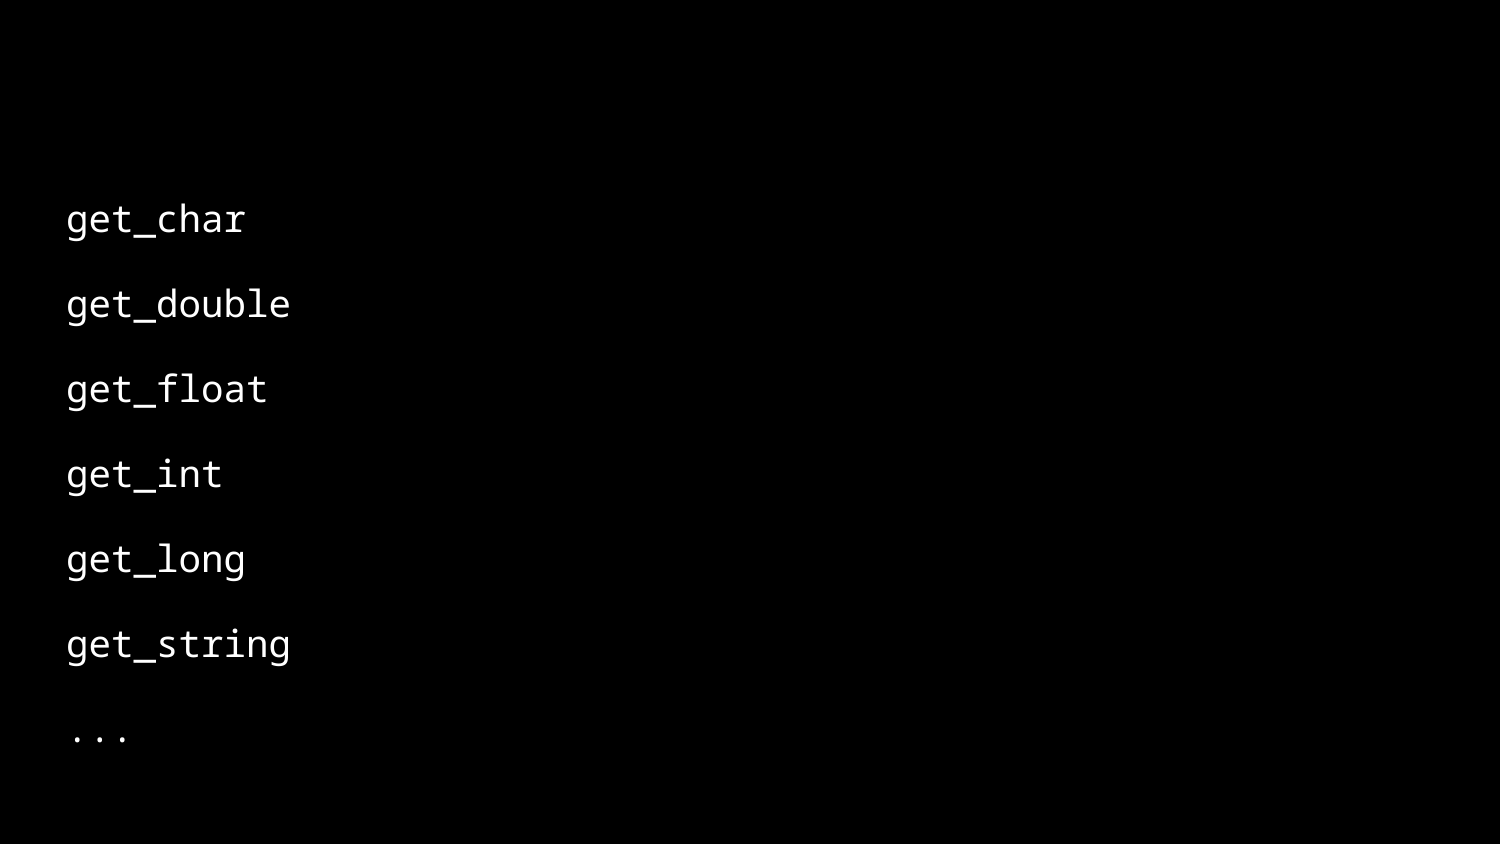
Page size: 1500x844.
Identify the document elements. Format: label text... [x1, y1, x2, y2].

list get_char get_double get_float get_int get_long get_string ... [51, 189, 1449, 750]
